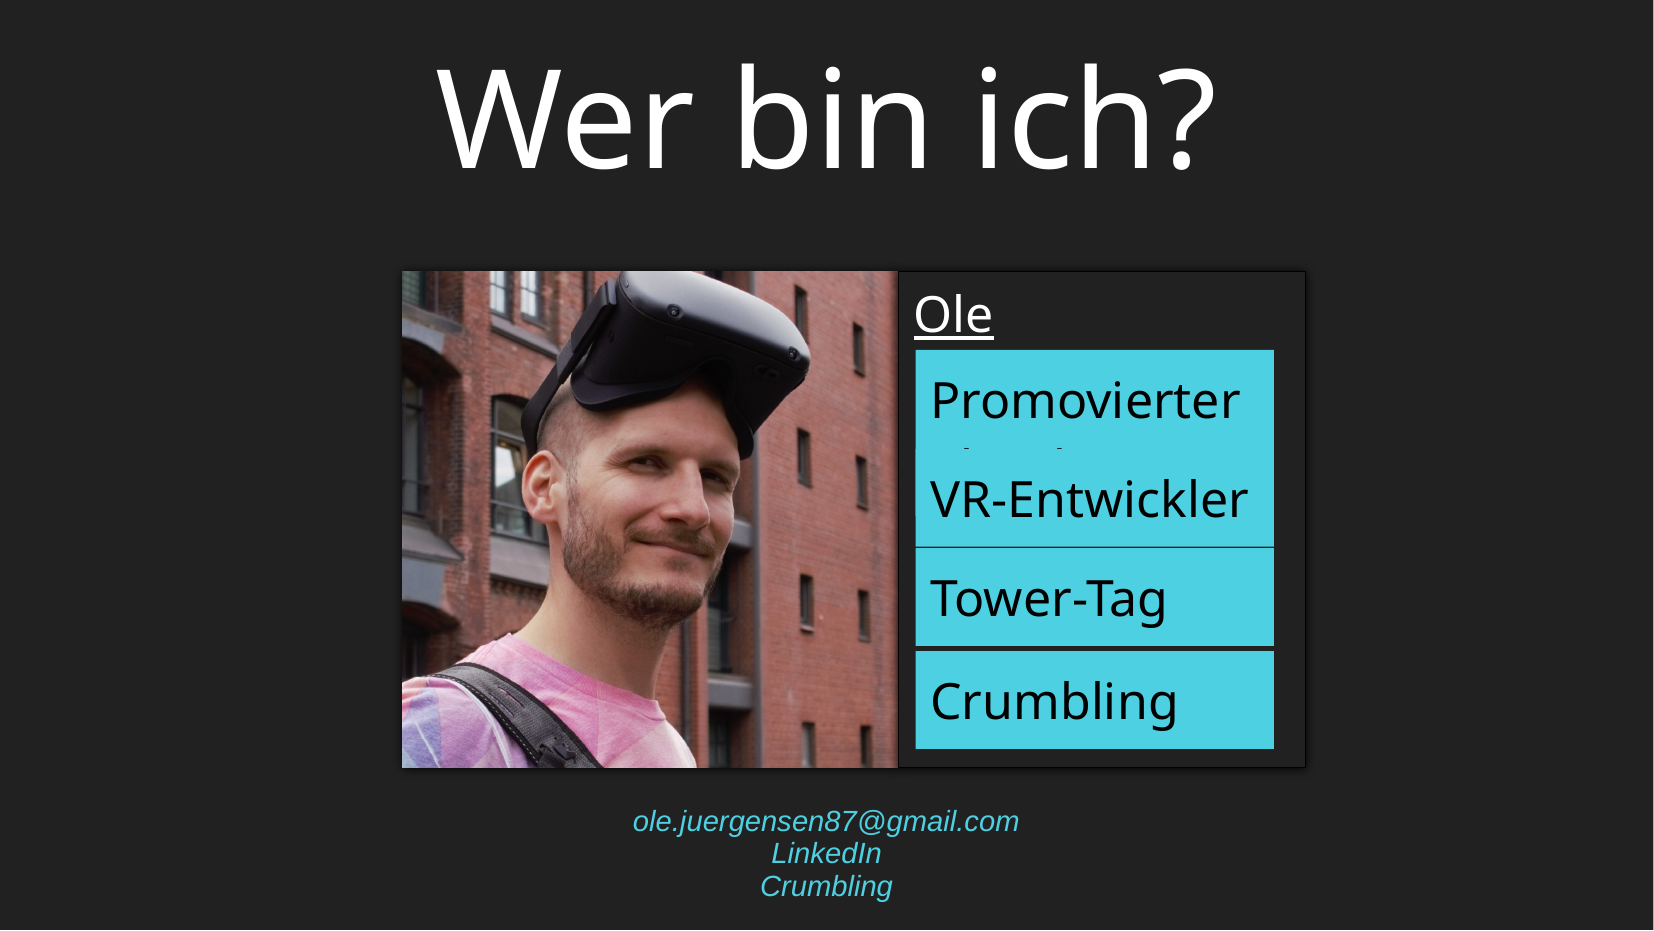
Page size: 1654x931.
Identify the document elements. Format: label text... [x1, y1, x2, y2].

text_box ole.juergensen87@gmail.com LinkedIn Crumbling [487, 797, 1167, 919]
text_box Crumbling [915, 651, 1274, 739]
text_box Promovierter Physiker [915, 349, 1274, 438]
text_box VR-Entwickler [915, 448, 1274, 536]
text_box Ole [898, 271, 1306, 768]
title Wer bin ich? [82, 35, 1571, 194]
text_box Tower-Tag [915, 548, 1274, 636]
picture [402, 271, 898, 768]
